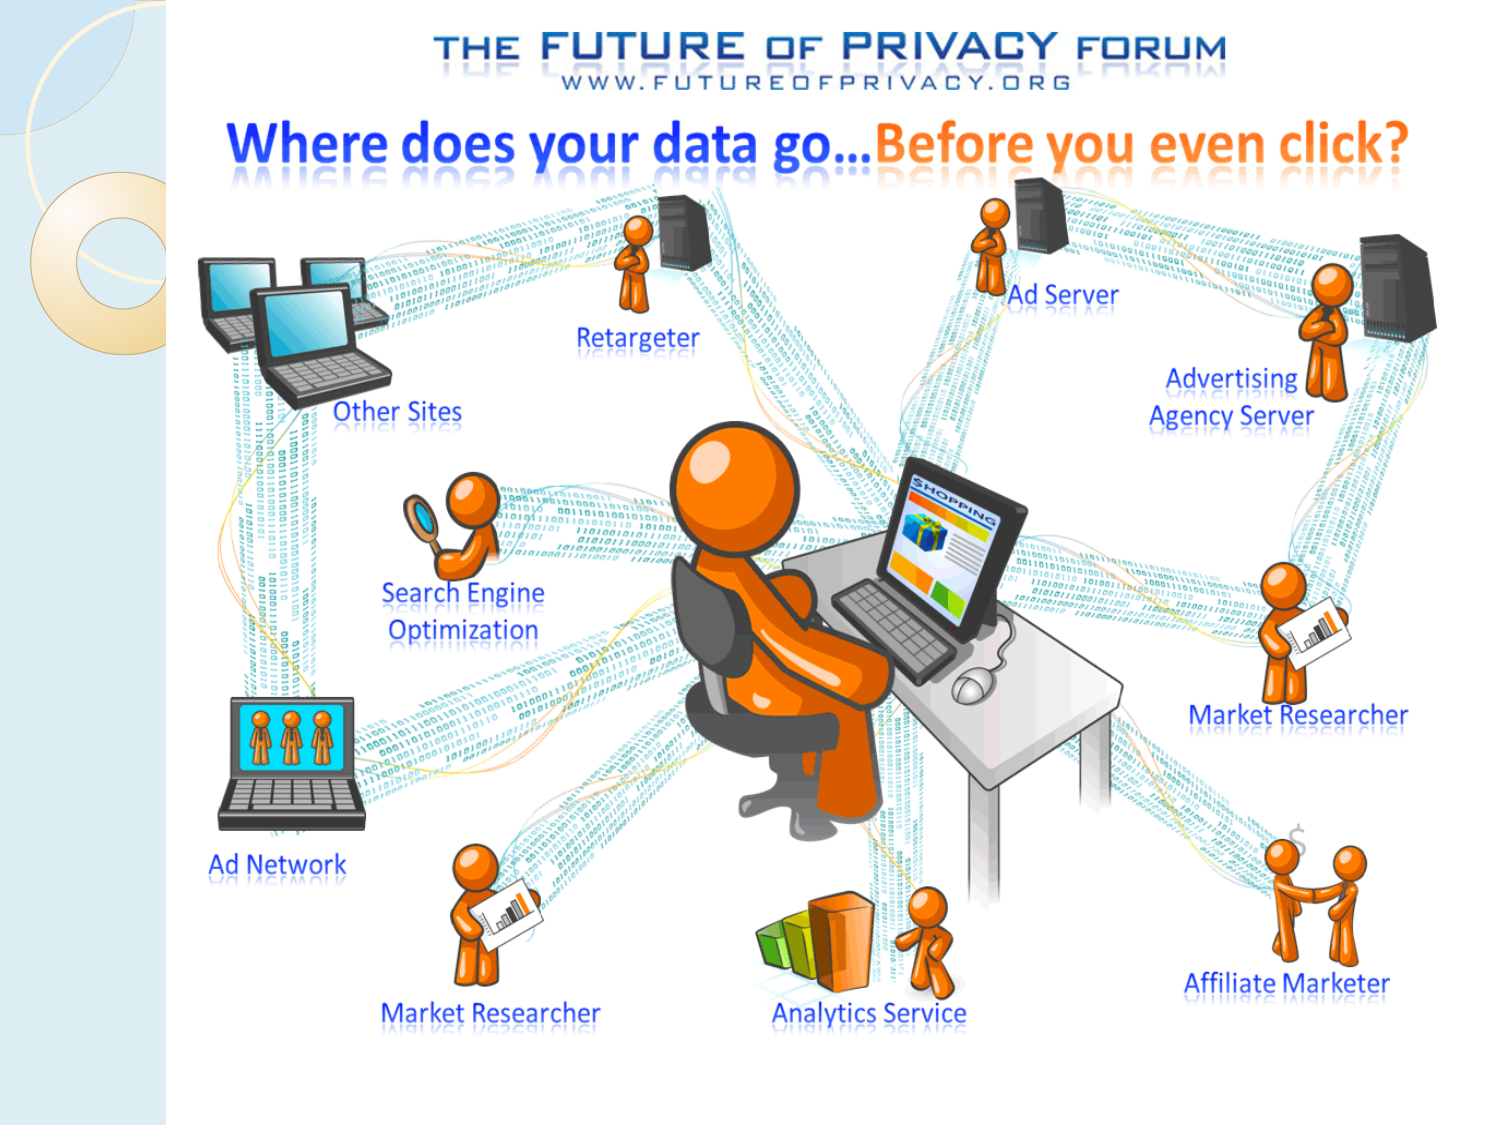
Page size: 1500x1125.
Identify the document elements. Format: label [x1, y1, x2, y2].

picture [174, 24, 1484, 1063]
